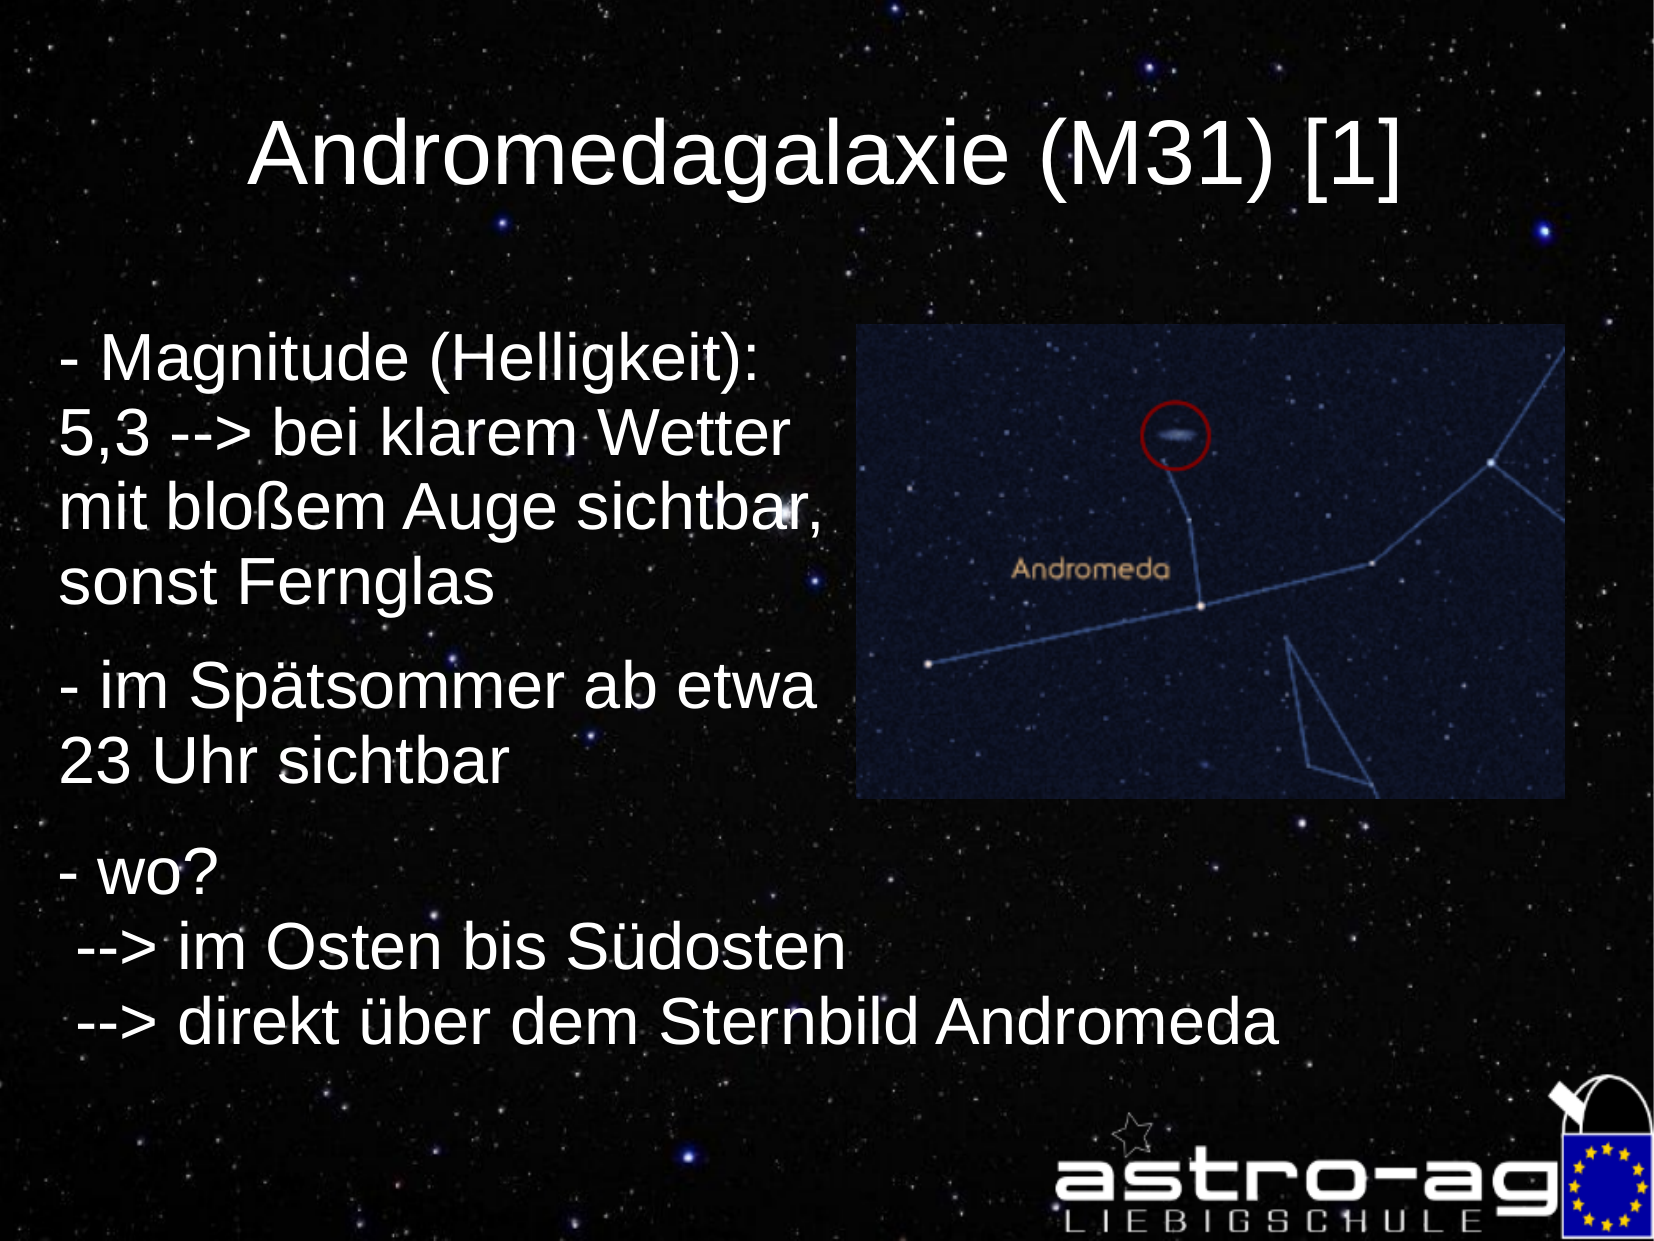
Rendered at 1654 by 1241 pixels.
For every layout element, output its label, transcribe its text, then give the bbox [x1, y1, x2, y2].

title Andromedagalaxie (M31) [1] [82, 49, 1571, 257]
picture [0, 0, 1654, 1241]
text_box - wo? --> im Osten bis Südosten --> direkt über dem Sternbild Andromeda [42, 826, 1519, 1108]
list - Magnitude (Helligkeit): 5,3 --> bei klarem Wetter mit bloßem Auge sichtbar, sonst Fernglas - im Spätsommer ab etwa 23 Uhr sichtbar [59, 319, 833, 826]
